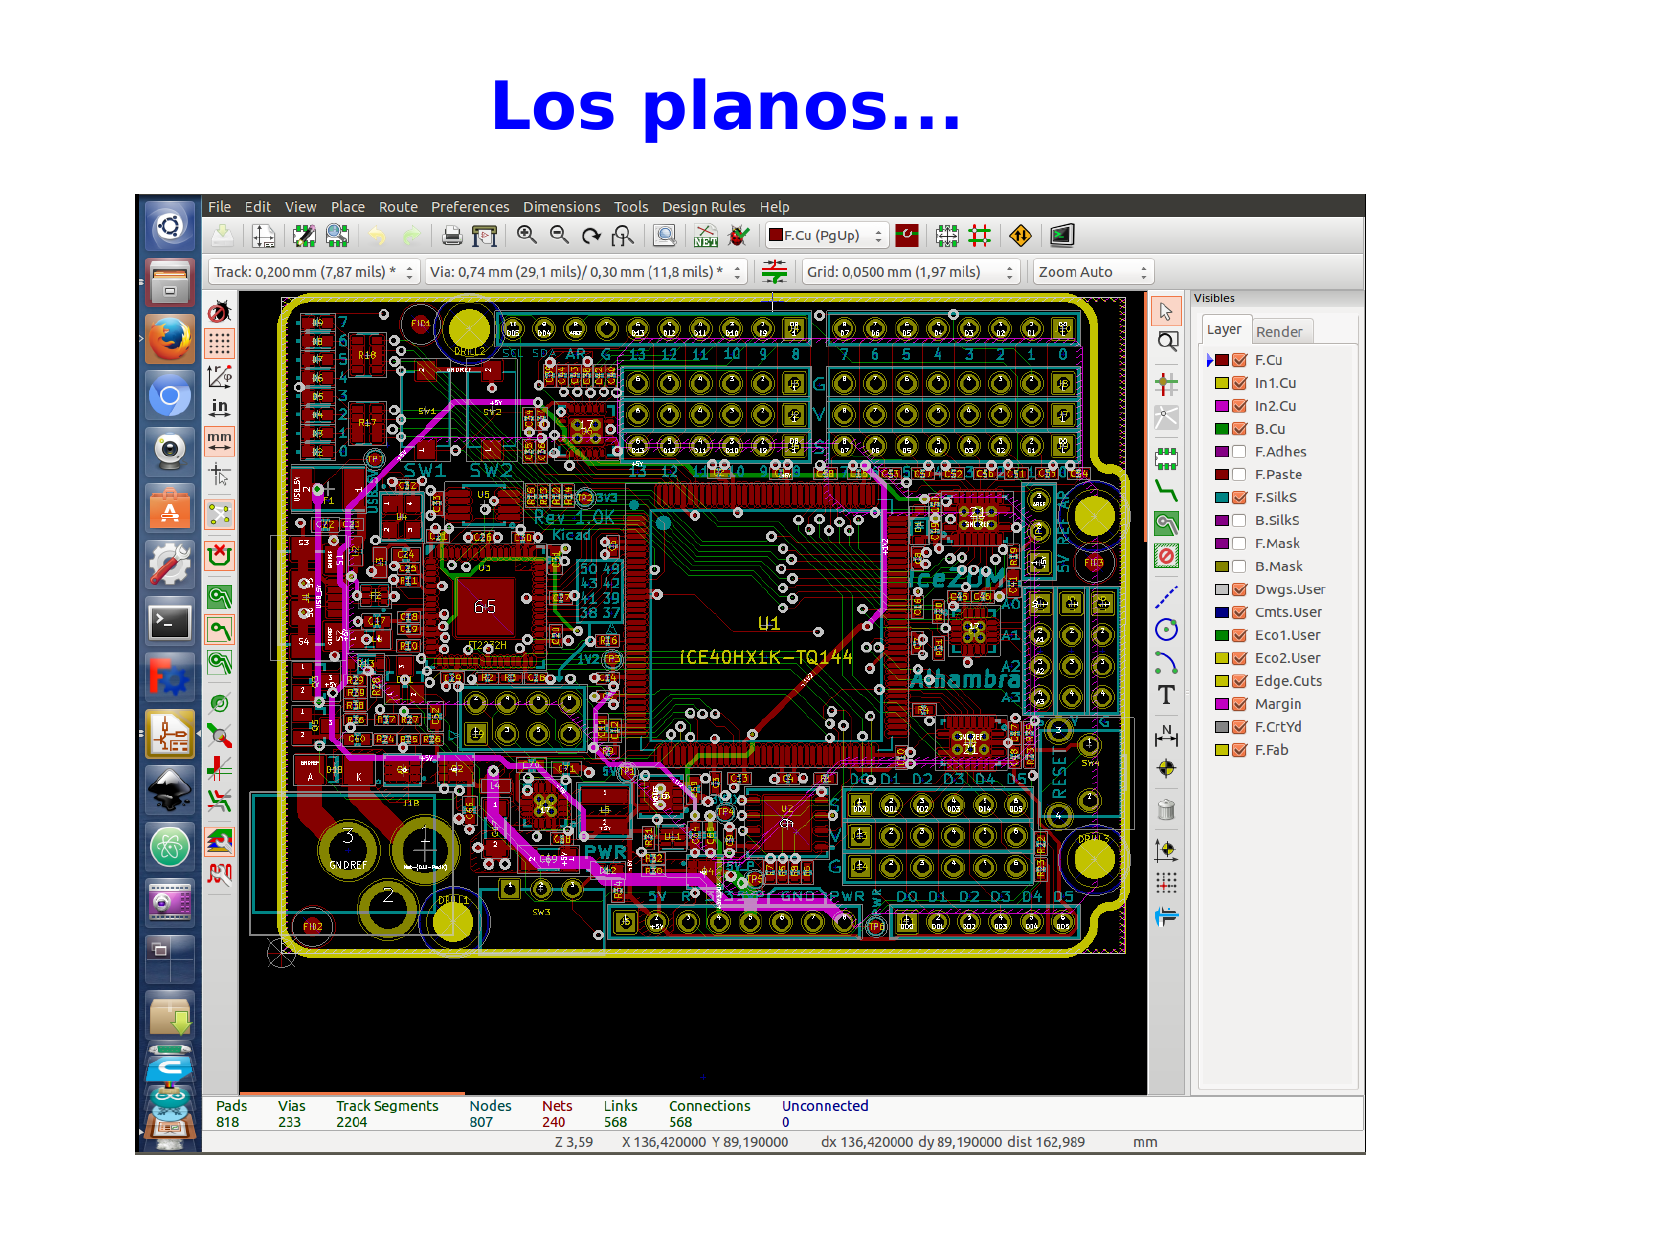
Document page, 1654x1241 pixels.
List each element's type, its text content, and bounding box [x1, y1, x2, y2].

text_box Los planos... [474, 60, 1081, 153]
picture [135, 194, 1366, 1156]
